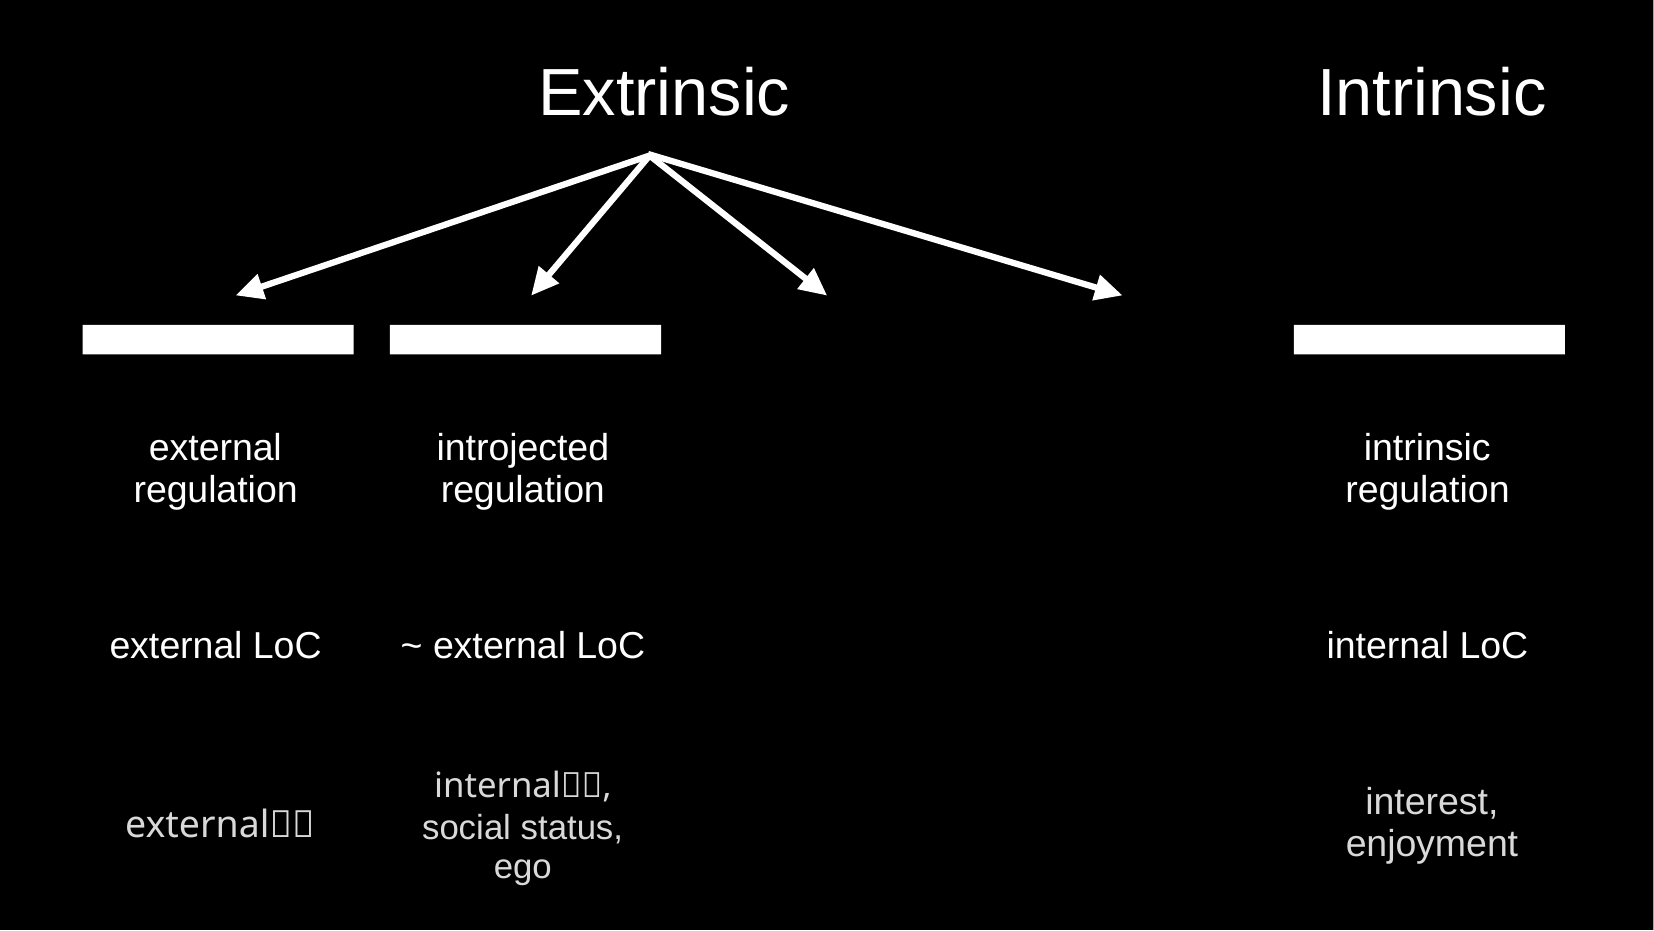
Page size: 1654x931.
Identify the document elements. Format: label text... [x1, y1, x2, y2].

list intrinsic regulation [1294, 405, 1561, 532]
list external🥕🏒 [87, 759, 353, 886]
list Intrinsic [1299, 29, 1565, 156]
list introjected regulation [390, 405, 656, 532]
text_box [1293, 324, 1565, 355]
list ~ external LoC [390, 582, 656, 709]
text_box [82, 324, 354, 355]
list internal LoC [1294, 582, 1561, 709]
list Extrinsic [531, 29, 798, 156]
list interest, enjoyment [1299, 759, 1565, 886]
text_box [389, 324, 662, 355]
list external LoC [82, 582, 349, 709]
list external regulation [82, 405, 349, 532]
list internal🥕🏒, social status, ego [390, 759, 656, 886]
